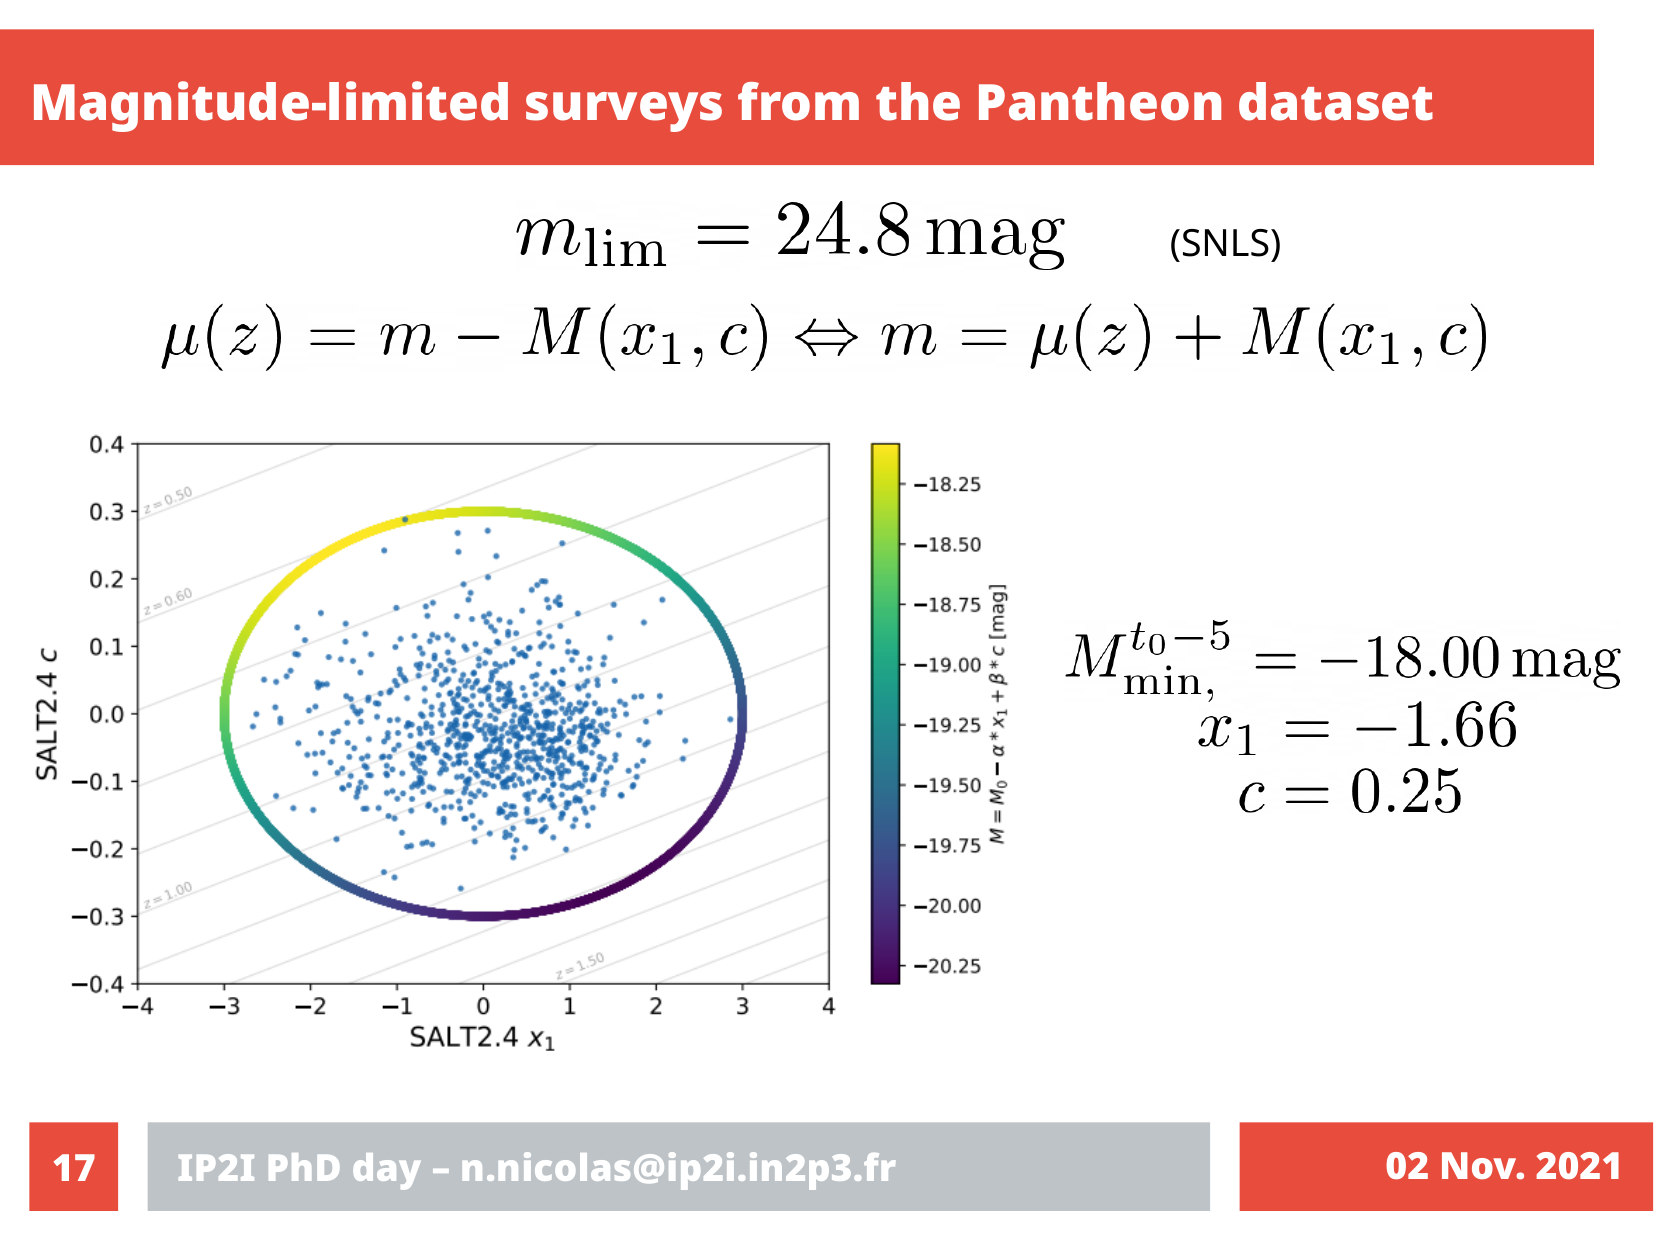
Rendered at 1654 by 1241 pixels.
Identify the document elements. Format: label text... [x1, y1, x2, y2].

picture [30, 390, 1621, 1065]
title Magnitude-limited surveys from the Pantheon dataset [30, 45, 1565, 136]
picture [516, 201, 1065, 270]
text_box (SNLS) [1155, 209, 1426, 268]
picture [161, 303, 1486, 371]
picture [1239, 768, 1461, 813]
